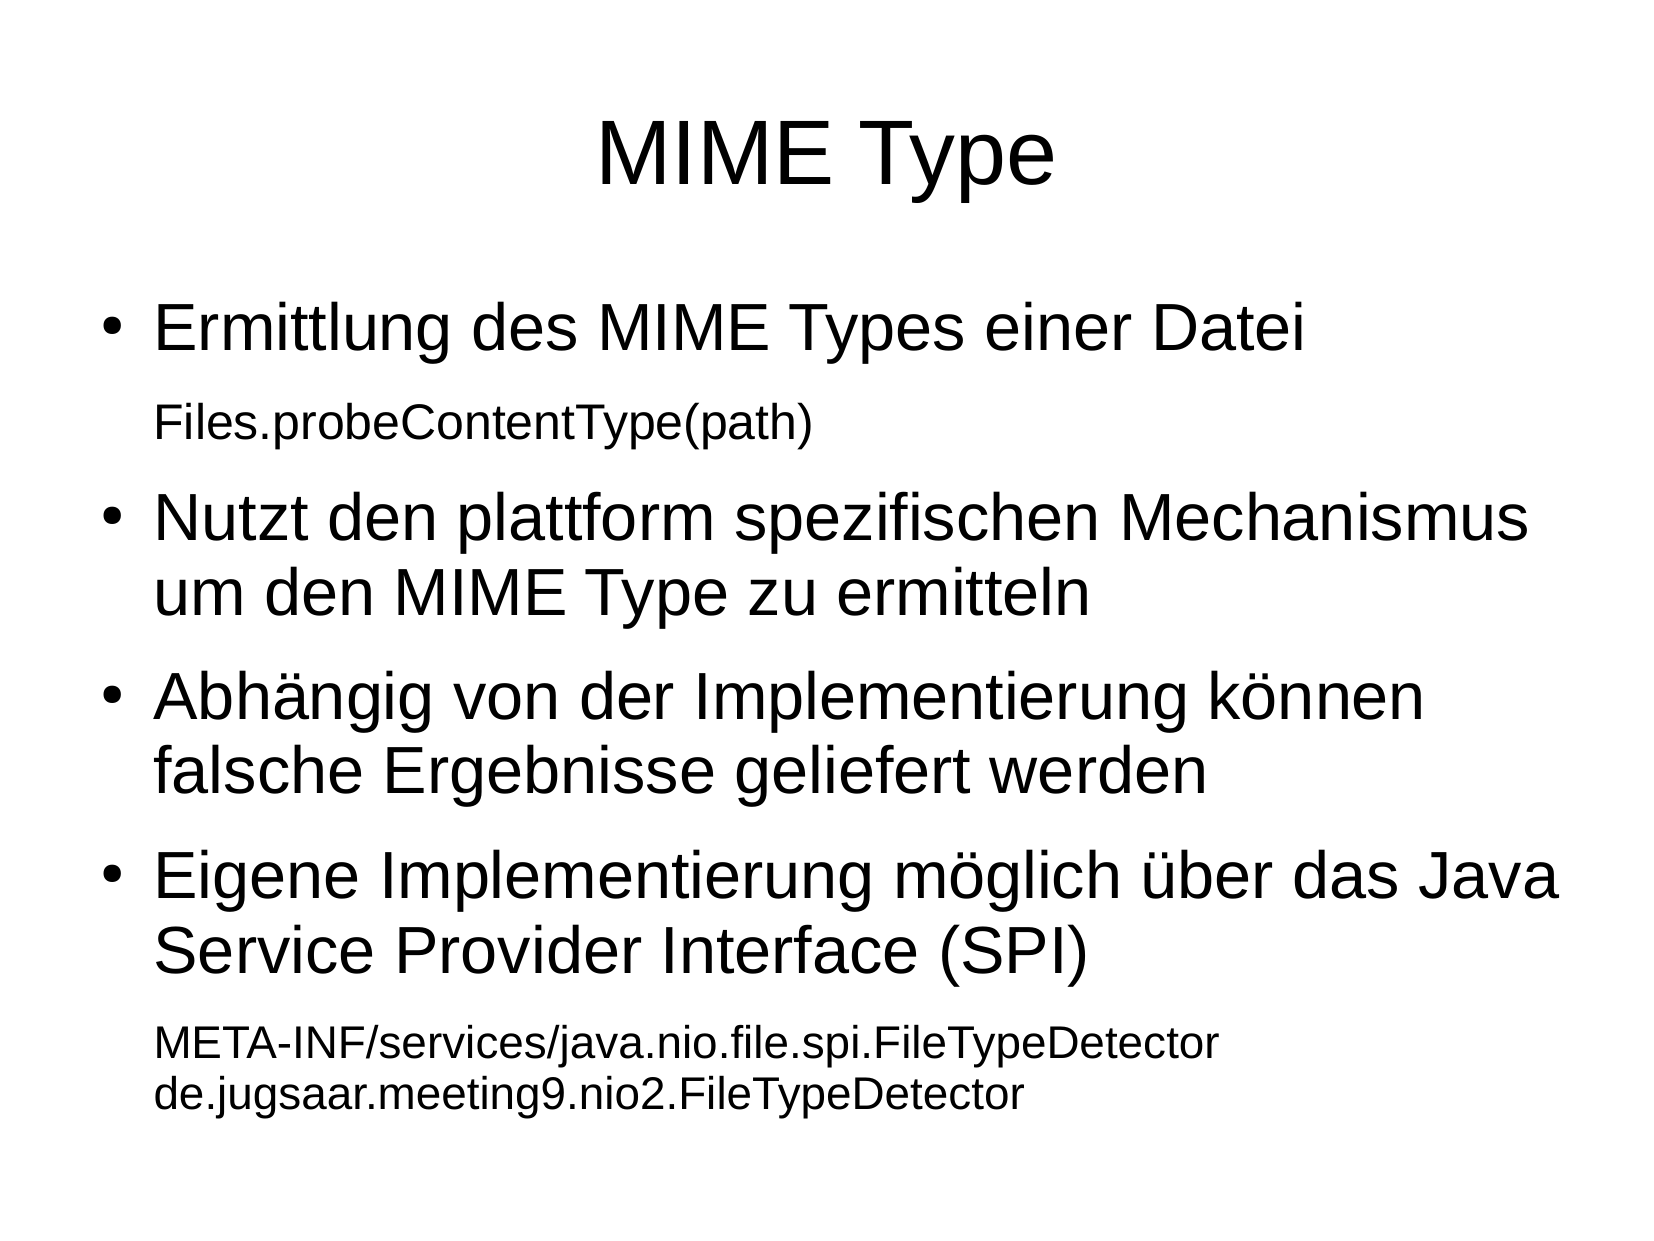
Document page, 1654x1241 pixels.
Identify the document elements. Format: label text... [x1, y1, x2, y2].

title MIME Type [82, 49, 1571, 257]
list Ermittlung des MIME Types einer Datei Files.probeContentType(path) Nutzt den plattform spezifischen Mechanismus um den MIME Type zu ermitteln Abhängig von der Implementierung können falsche Ergebnisse geliefert werden Eigene Implementierung möglich über das Java Service Provider Interface (SPI) META-INF/services/java.nio.file.spi.FileTypeDetector de.jugsaar.meeting9.nio2.FileTypeDetector [82, 290, 1571, 1158]
